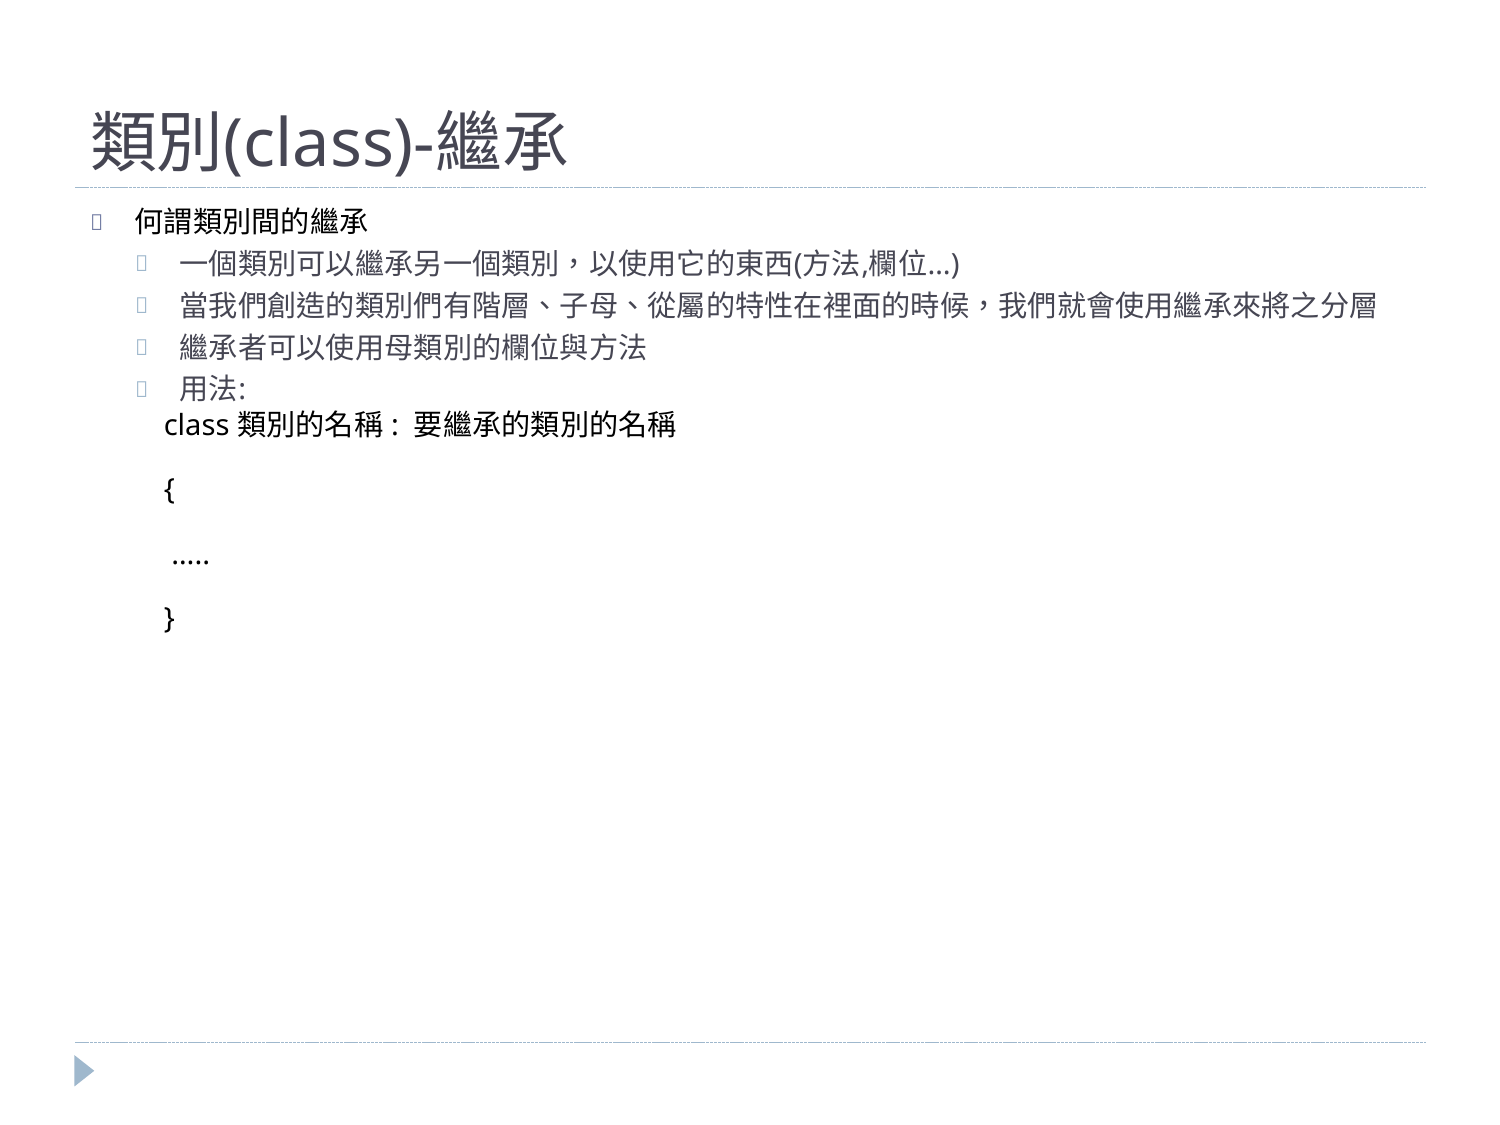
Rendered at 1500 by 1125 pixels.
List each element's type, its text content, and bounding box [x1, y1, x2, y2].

list 何謂類別間的繼承 一個類別可以繼承另一個類別，以使用它的東西(方法,欄位…) 當我們創造的類別們有階層、子母、從屬的特性在裡面的時候，我們就會使用繼承來將之分層 繼承者可以使用母類別的欄位與方法 用法: class 類別的名稱 : 要繼承的類別的名稱 { ….. } [75, 200, 1425, 1010]
title 類別(class)-繼承 [75, 24, 1425, 188]
